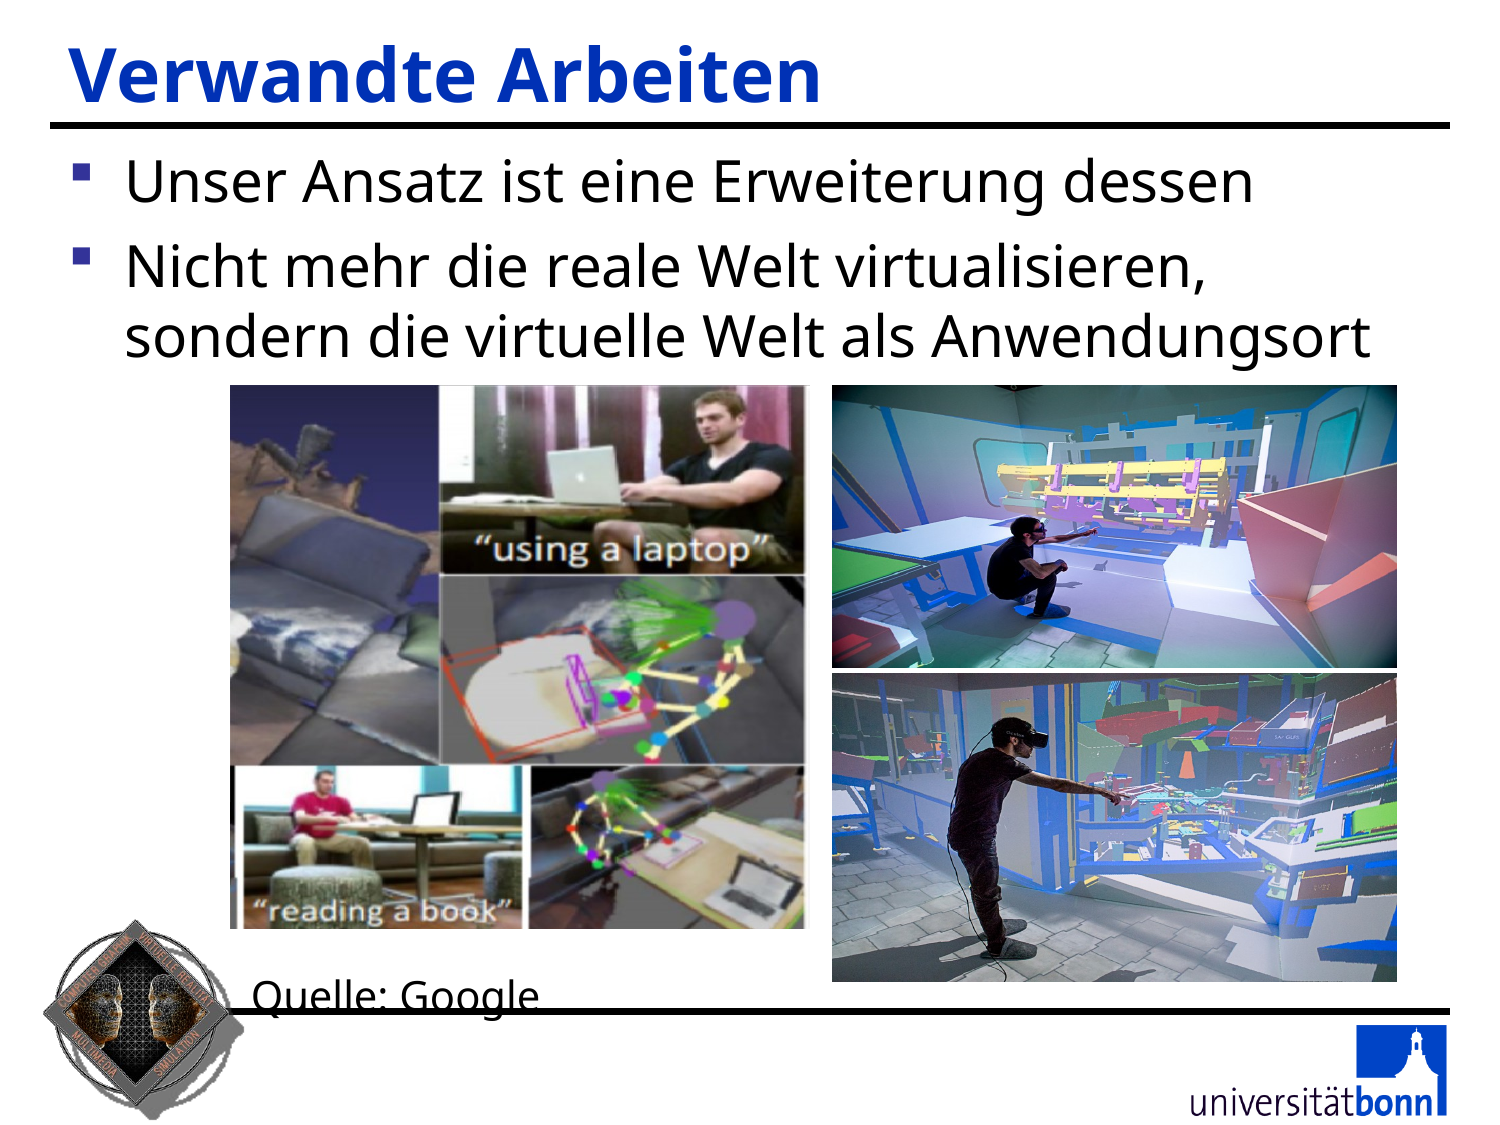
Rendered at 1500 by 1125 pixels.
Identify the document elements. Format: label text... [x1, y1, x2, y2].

picture [832, 673, 1397, 982]
picture [41, 917, 53, 1106]
picture [230, 385, 810, 929]
title Verwandte Arbeiten [53, 18, 1447, 126]
picture [1387, 385, 1397, 394]
list Unser Ansatz ist eine Erweiterung dessen Nicht mehr die reale Welt virtualisieren, sondern die virtuelle Welt als Anwendungsort Quelle: Google [53, 137, 1424, 1106]
picture [832, 385, 1397, 668]
picture [1189, 1023, 1448, 1117]
